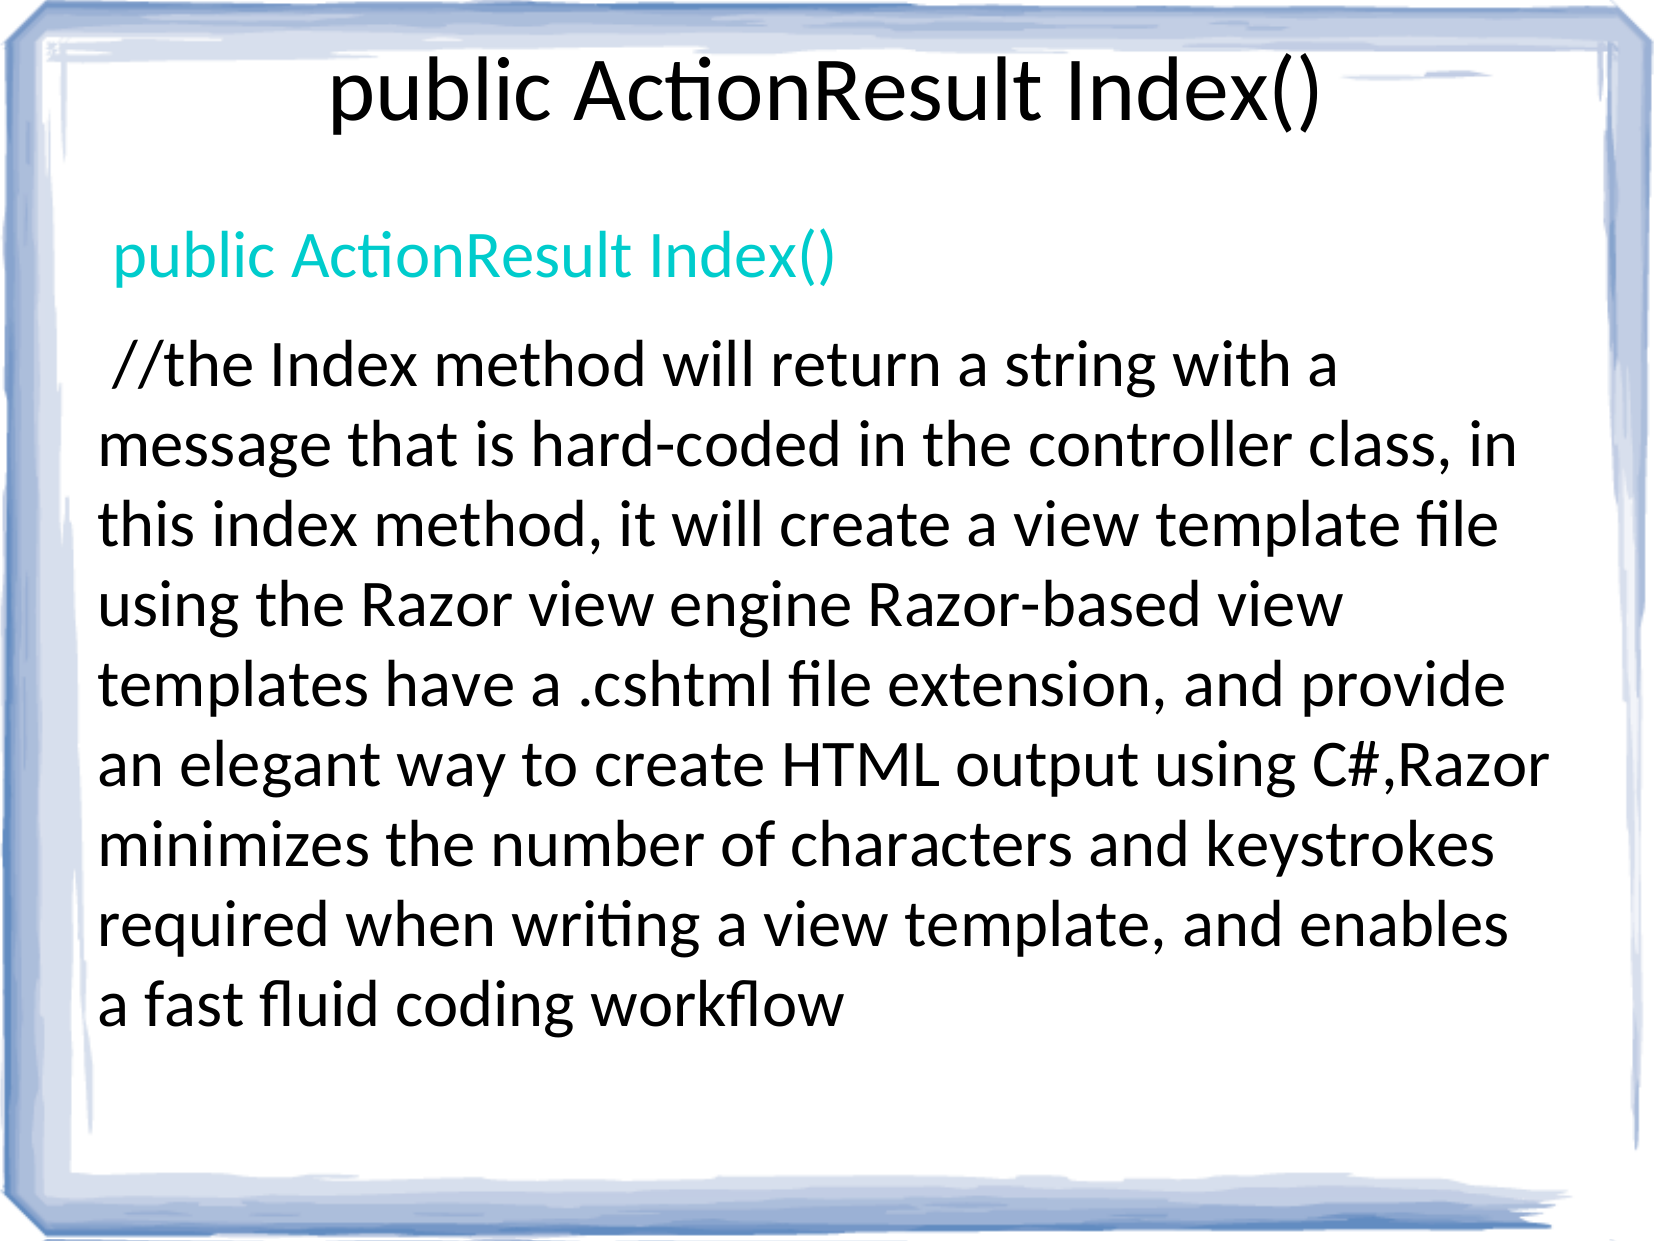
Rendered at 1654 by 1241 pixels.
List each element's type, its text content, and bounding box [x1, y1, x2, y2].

list public ActionResult Index() //the Index method will return a string with a message that is hard-coded in the controller class, in this index method, it will create a view template file using the Razor view engine Razor-based view templates have a .cshtml file extension, and provide an elegant way to create HTML output using C#,Razor minimizes the number of characters and keystrokes required when writing a view template, and enables a fast fluid coding workflow [82, 203, 1571, 1108]
title public ActionResult Index() [82, 21, 1571, 178]
picture [0, 0, 1654, 1241]
